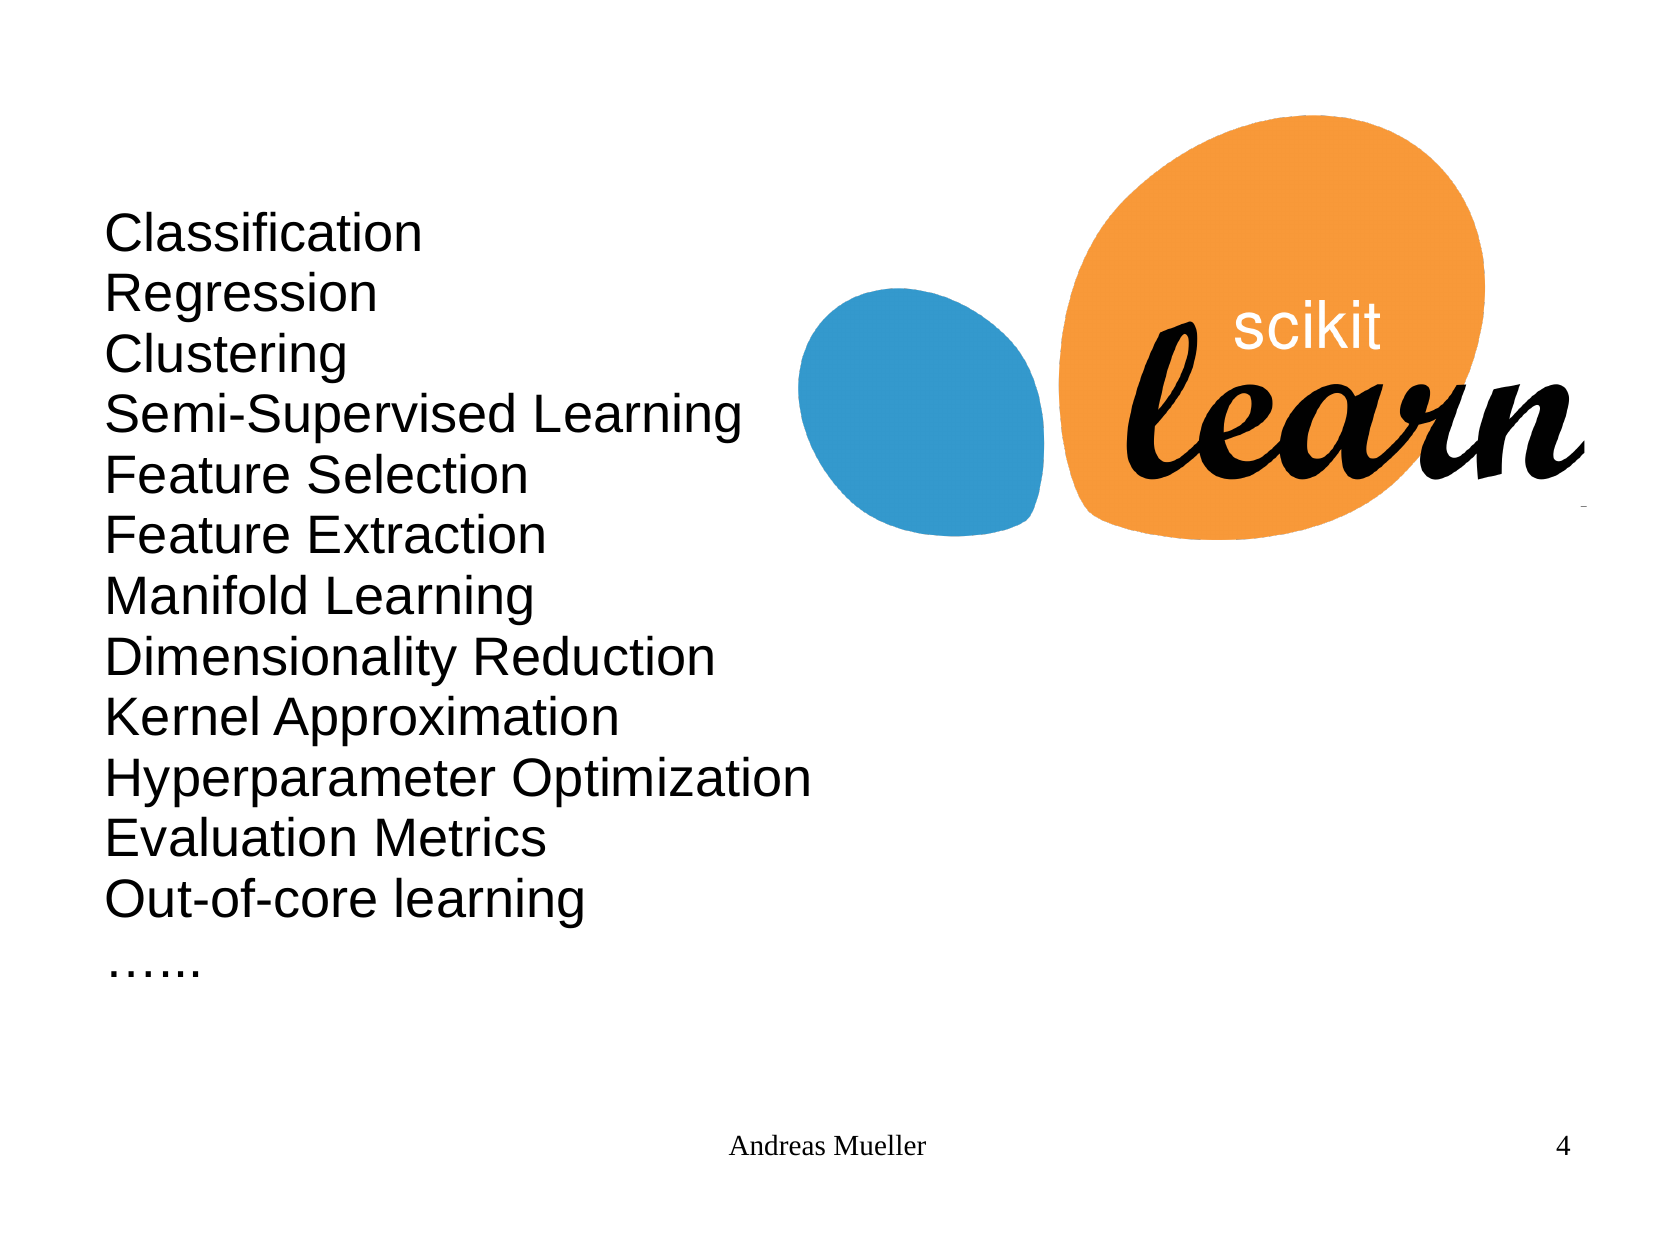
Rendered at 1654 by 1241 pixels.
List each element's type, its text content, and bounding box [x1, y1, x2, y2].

text_box Classification Regression Clustering Semi-Supervised Learning Feature Selection Feature Extraction Manifold Learning Dimensionality Reduction Kernel Approximation Hyperparameter Optimization Evaluation Metrics Out-of-core learning …... [90, 195, 1021, 1021]
picture [780, 14, 1602, 566]
